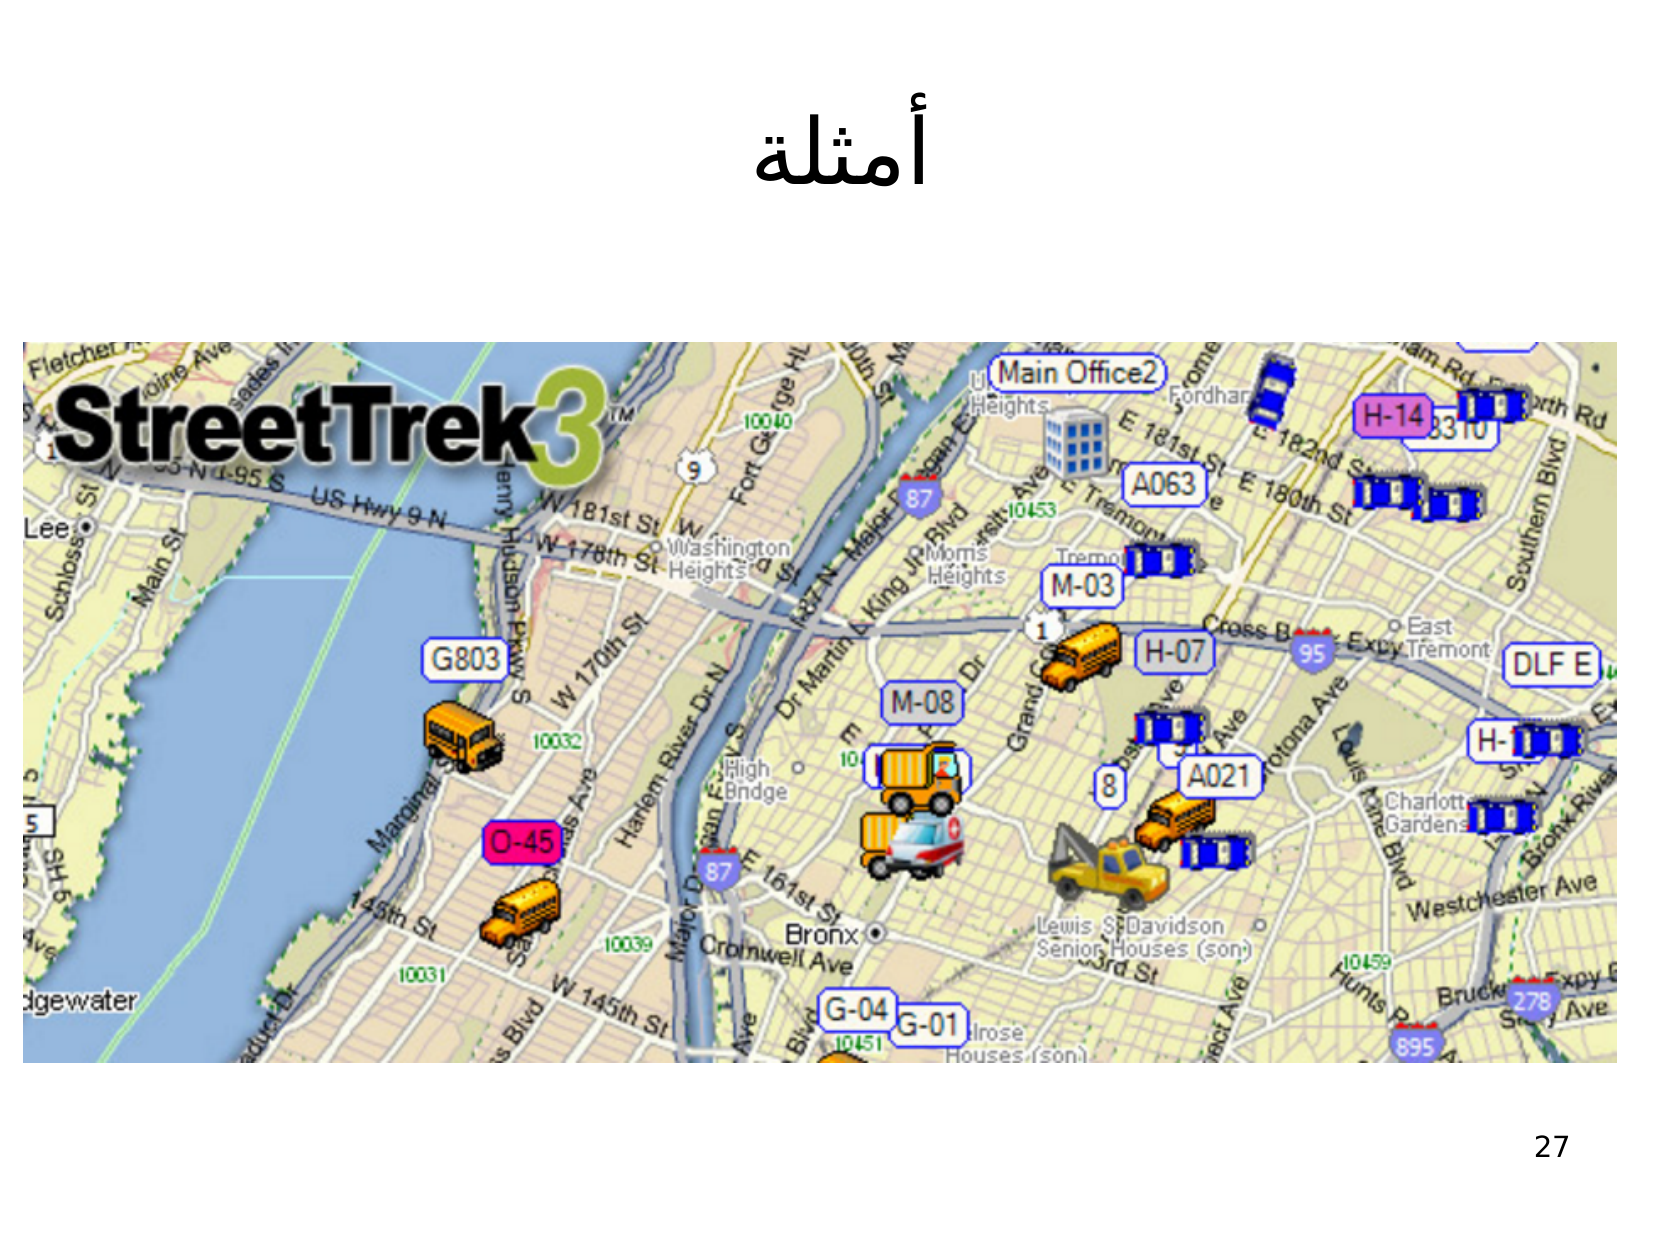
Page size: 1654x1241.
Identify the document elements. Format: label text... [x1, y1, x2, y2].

picture [23, 342, 1617, 1063]
title أمثلة [82, 49, 1571, 257]
